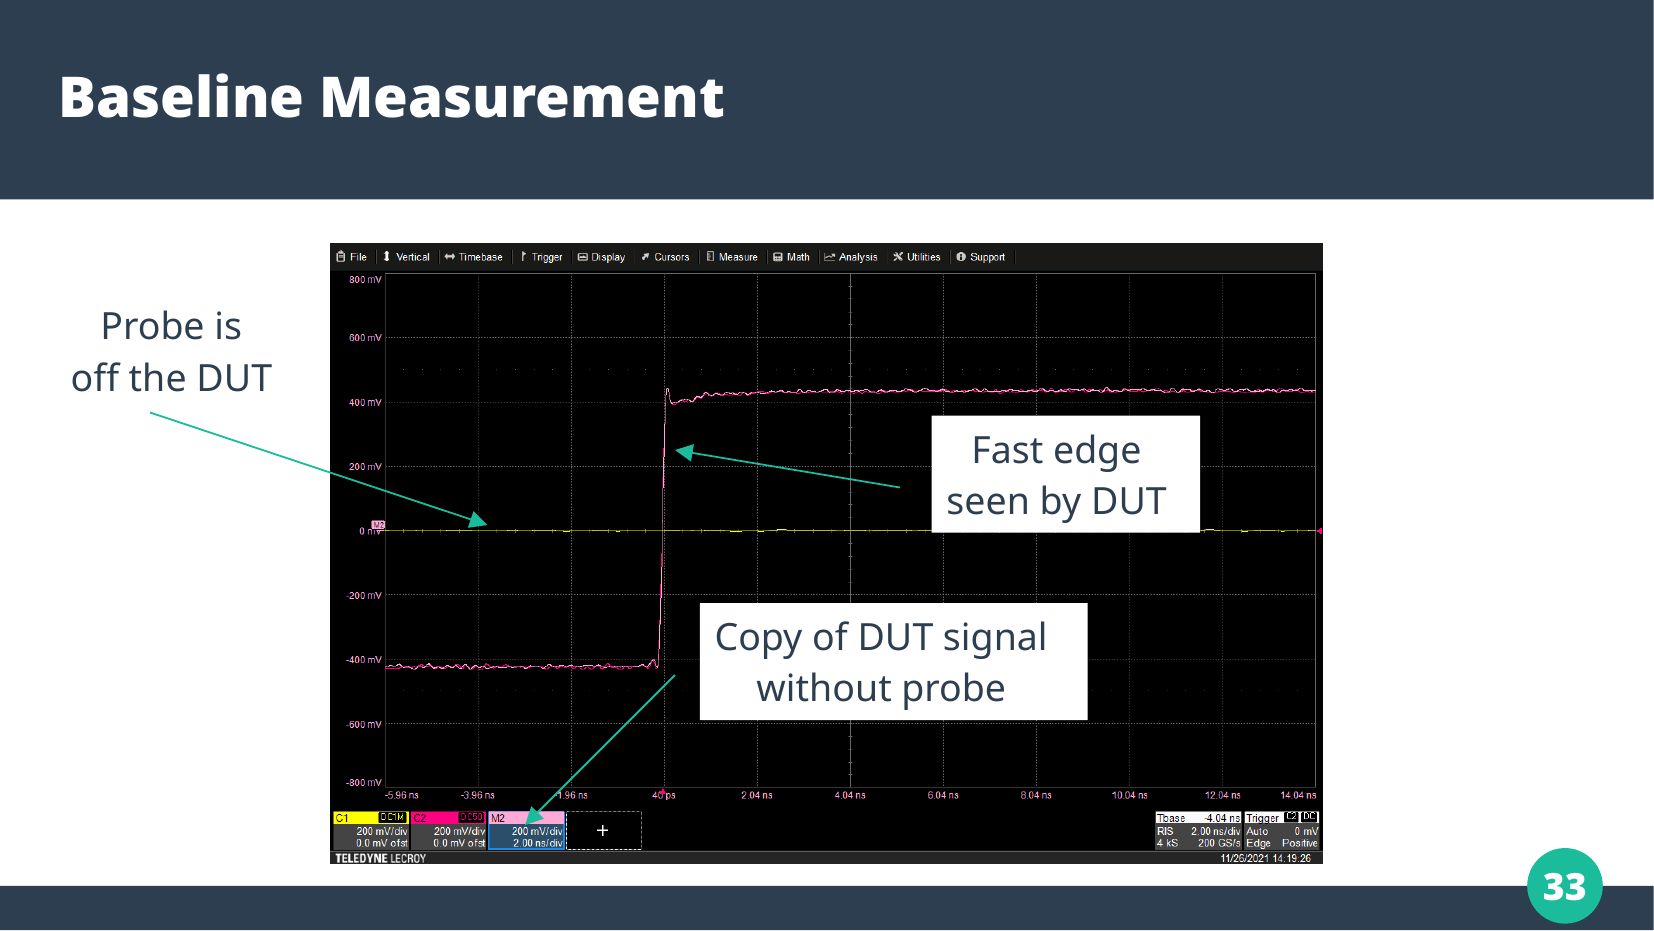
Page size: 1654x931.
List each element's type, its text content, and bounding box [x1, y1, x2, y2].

picture [330, 243, 1323, 864]
text_box Probe is off the DUT [55, 300, 301, 402]
title Baseline Measurement [59, 37, 1595, 155]
text_box Fast edge seen by DUT [931, 423, 1201, 526]
text_box Copy of DUT signal without probe [699, 610, 1088, 713]
